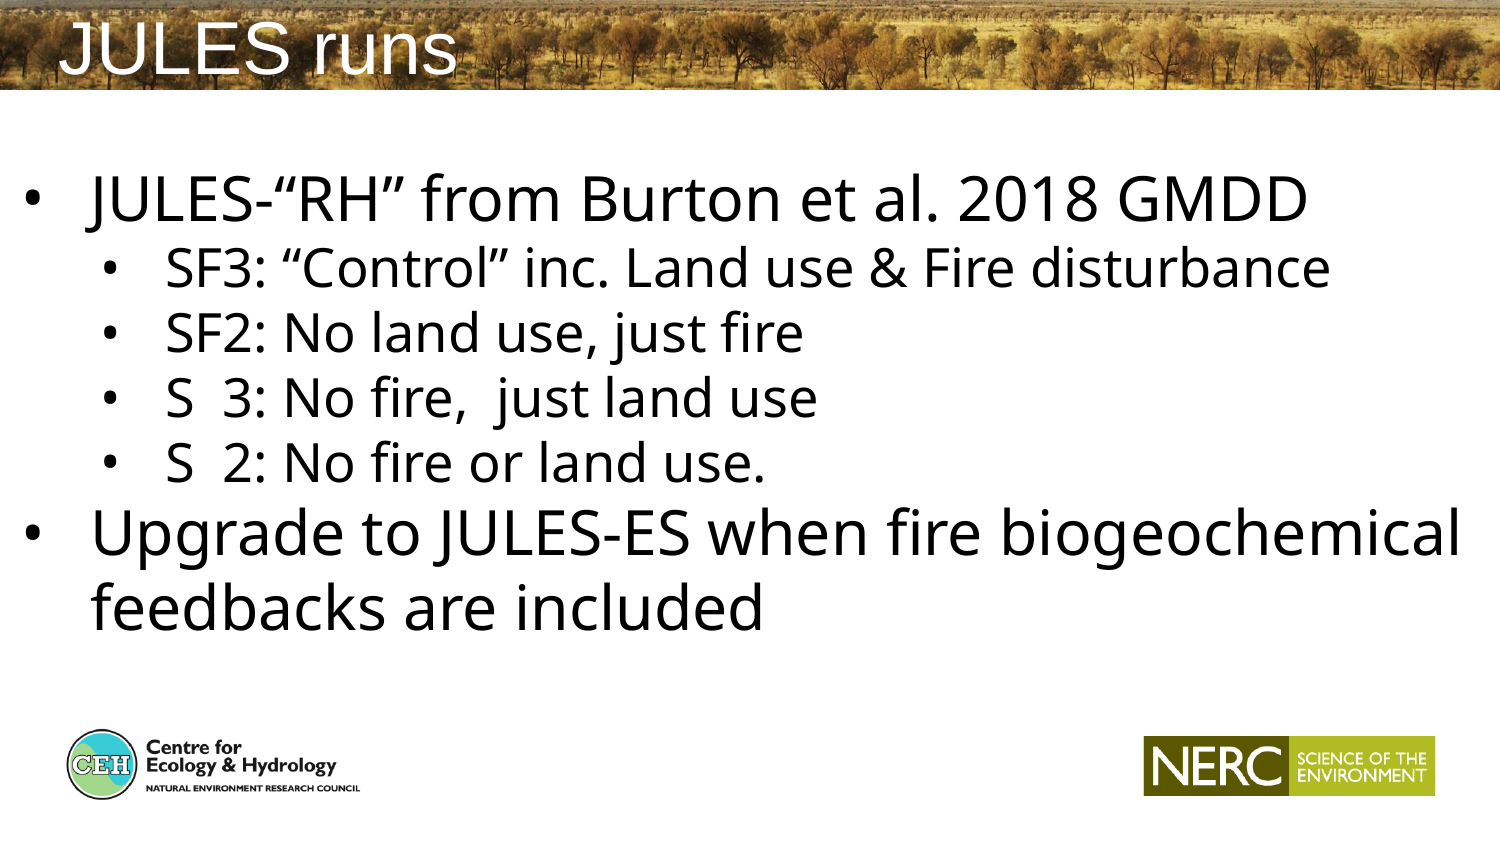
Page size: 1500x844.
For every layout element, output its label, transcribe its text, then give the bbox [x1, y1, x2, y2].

list JULES runs [0, 0, 1500, 90]
picture [64, 728, 361, 800]
text_box JULES-“RH” from Burton et al. 2018 GMDD SF3: “Control” inc. Land use & Fire disturbance SF2: No land use, just fire S 3: No fire, just land use S 2: No fire or land use. Upgrade to JULES-ES when fire biogeochemical feedbacks are included [0, 143, 1500, 662]
picture [1140, 733, 1437, 798]
